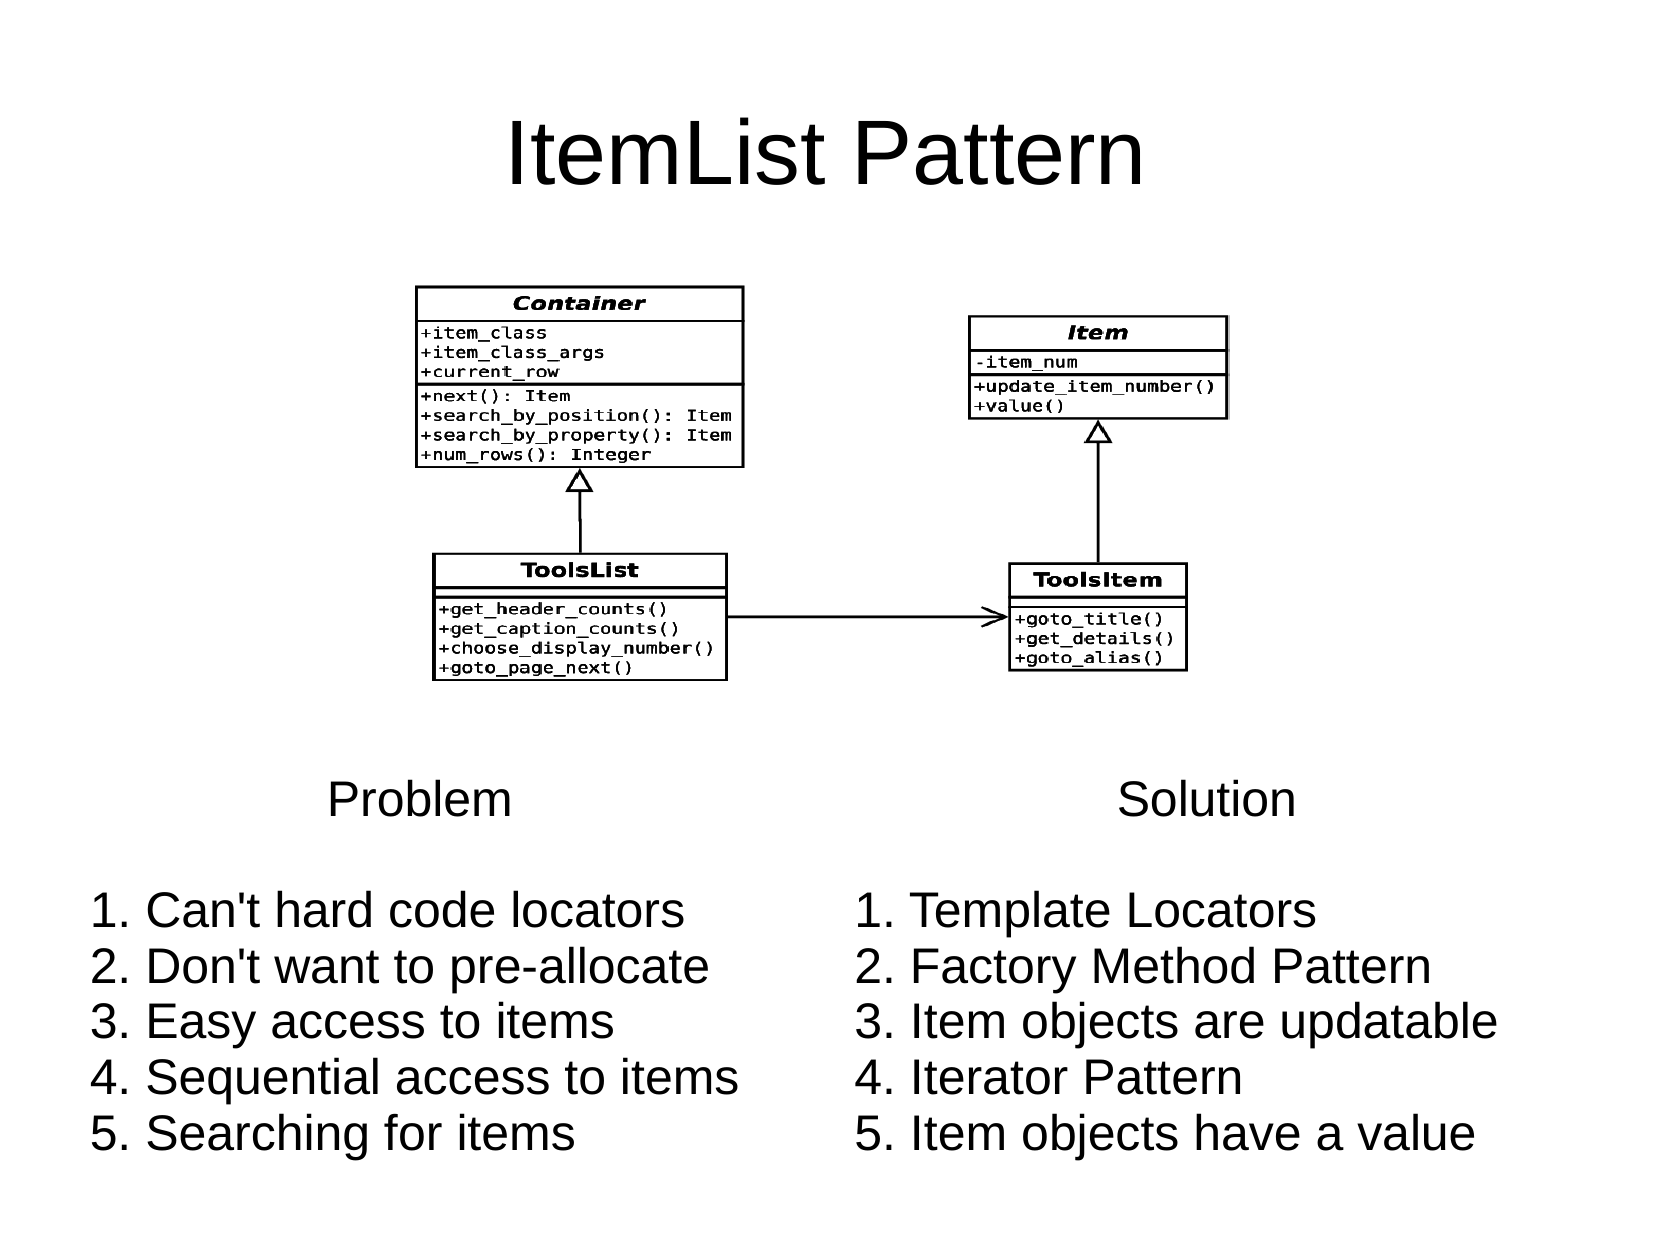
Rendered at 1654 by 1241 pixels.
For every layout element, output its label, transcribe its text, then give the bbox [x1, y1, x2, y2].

title ItemList Pattern [82, 49, 1571, 257]
text_box Solution 1. Template Locators 2. Factory Method Pattern 3. Item objects are updatable 4. Iterator Pattern 5. Item objects have a value [839, 763, 1575, 1173]
text_box Problem 1. Can't hard code locators 2. Don't want to pre-allocate 3. Easy access to items 4. Sequential access to items 5. Searching for items [74, 763, 765, 1173]
picture [415, 285, 1230, 682]
